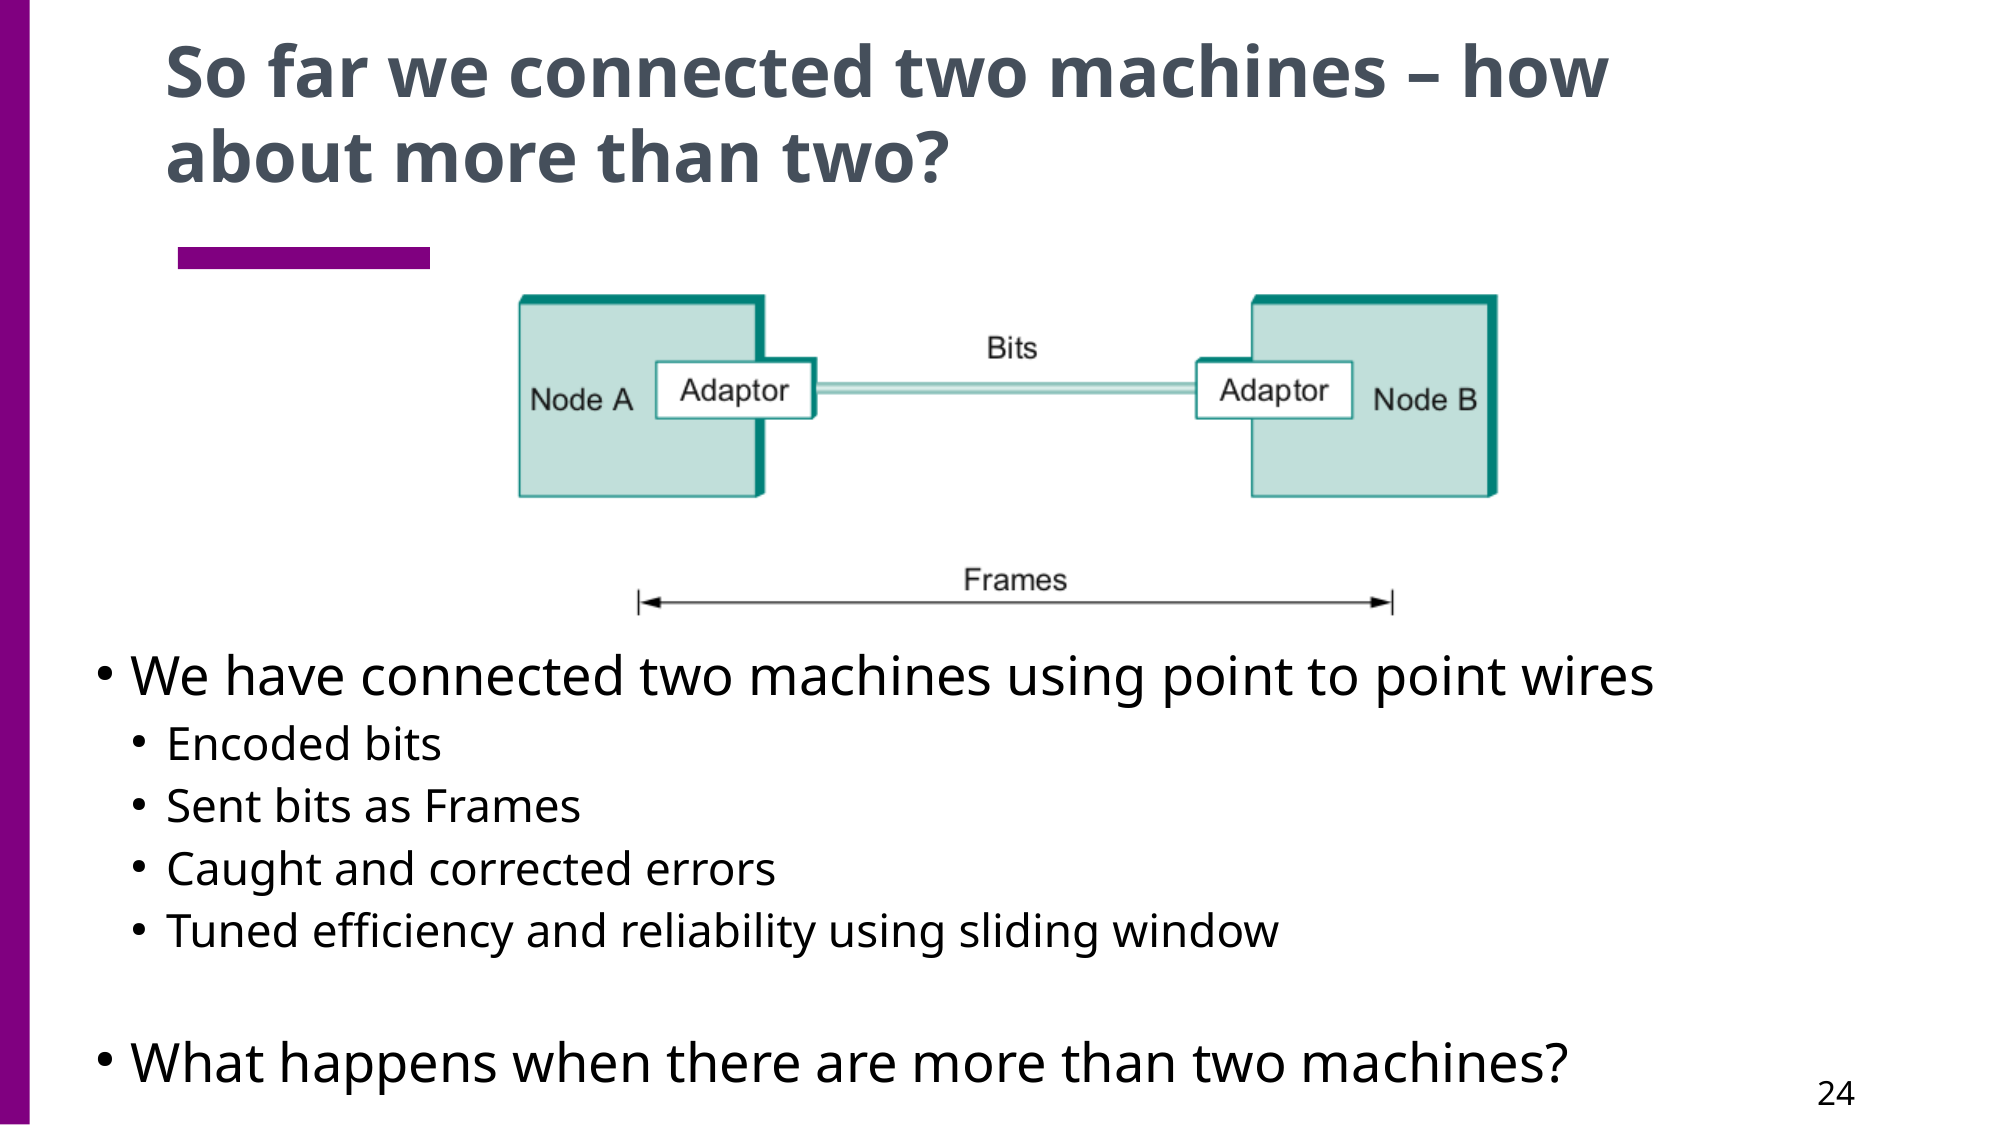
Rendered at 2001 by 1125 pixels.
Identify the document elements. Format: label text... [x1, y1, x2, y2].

picture [430, 210, 1561, 625]
text_box So far we connected two machines – how about more than two? [151, 0, 1849, 212]
text_box We have connected two machines using point to point wires Encoded bits Sent bits as Frames Caught and corrected errors Tuned efficiency and reliability using sliding window What happens when there are more than two machines? [80, 630, 1981, 1056]
